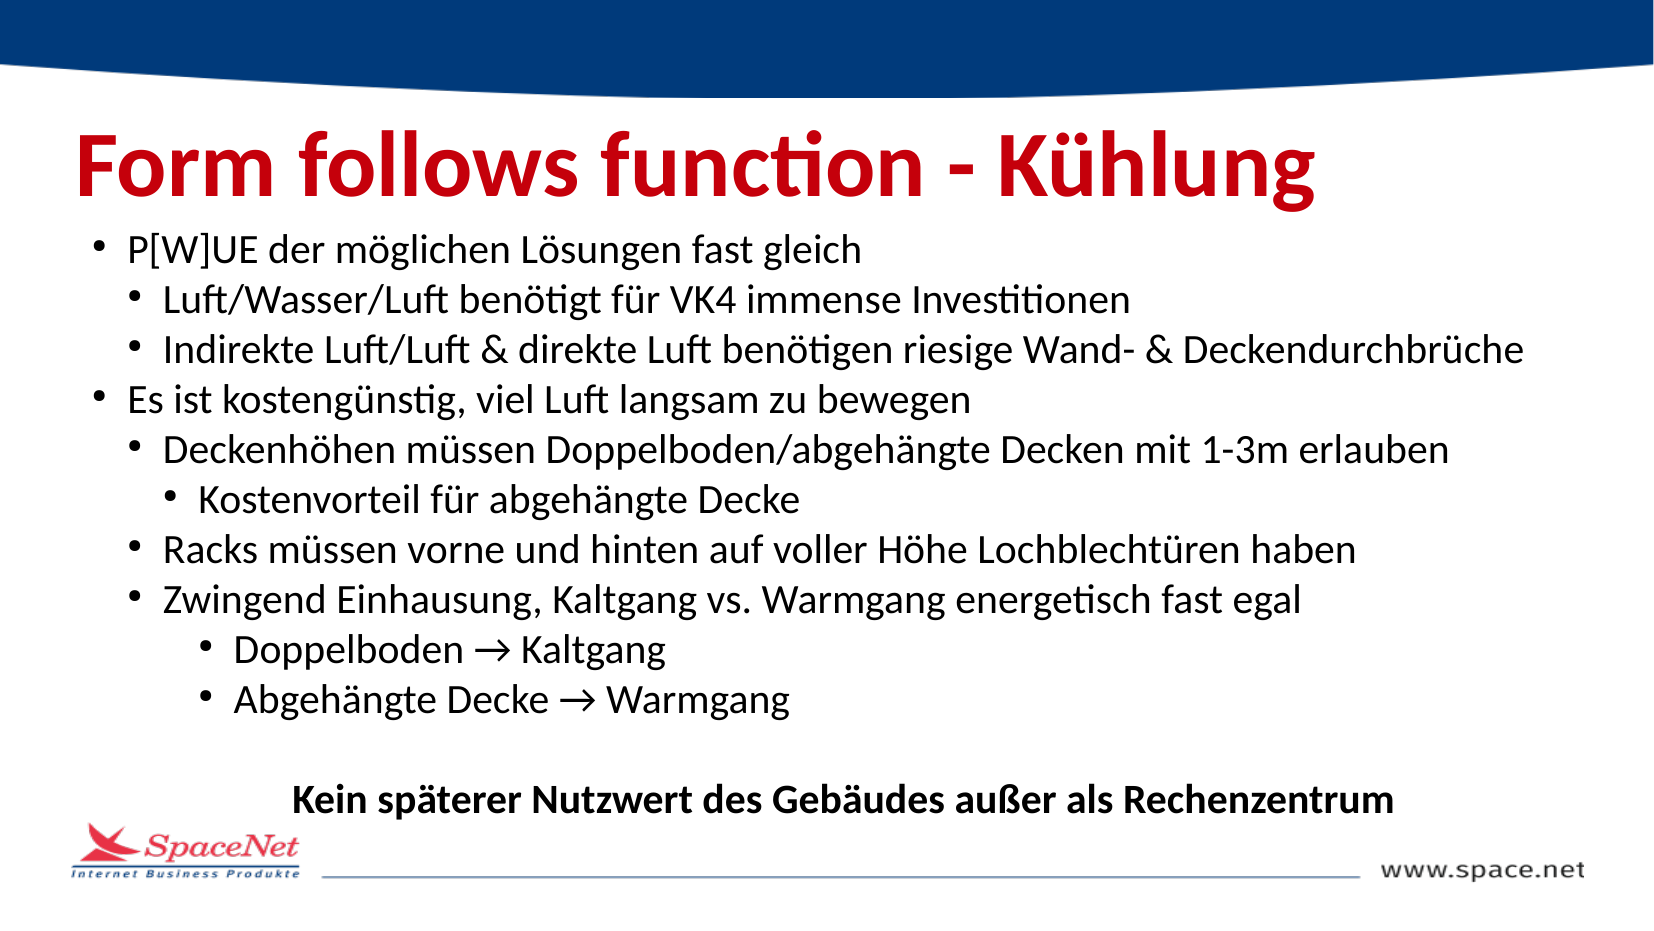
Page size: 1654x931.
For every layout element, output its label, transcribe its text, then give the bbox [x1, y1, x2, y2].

text_box Form follows function - Kühlung [60, 95, 1583, 223]
text_box P[W]UE der möglichen Lösungen fast gleich Luft/Wasser/Luft benötigt für VK4 immense Investitionen Indirekte Luft/Luft & direkte Luft benötigen riesige Wand- & Deckendurchbrüche Es ist kostengünstig, viel Luft langsam zu bewegen Deckenhöhen müssen Doppelboden/abgehängte Decken mit 1-3m erlauben Kostenvorteil für abgehängte Decke Racks müssen vorne und hinten auf voller Höhe Lochblechtüren haben Zwingend Einhausung, Kaltgang vs. Warmgang energetisch fast egal Doppelboden → Kaltgang Abgehängte Decke → Warmgang Kein späterer Nutzwert des Gebäudes außer als Rechenzentrum [77, 223, 1576, 830]
